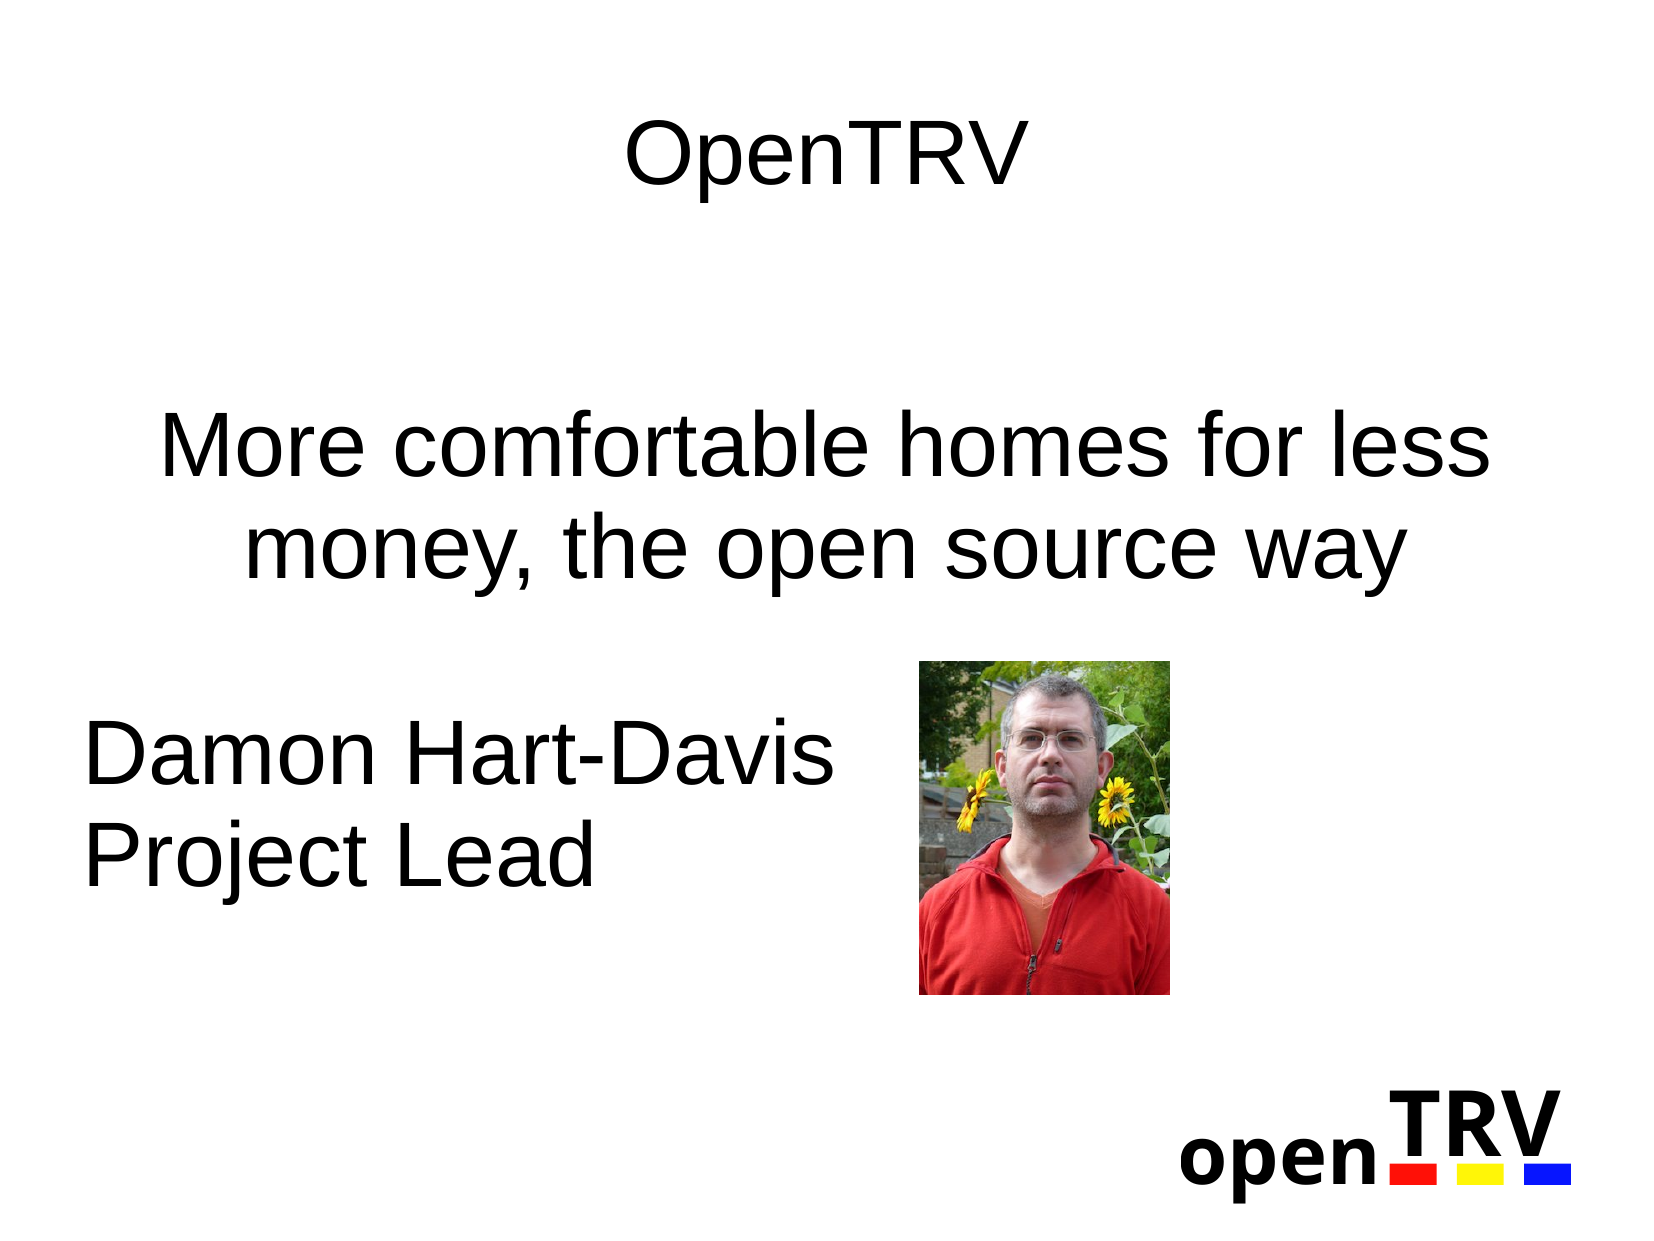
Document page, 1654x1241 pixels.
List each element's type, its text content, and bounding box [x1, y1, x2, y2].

subtitle More comfortable homes for less money, the open source way Damon Hart-Davis Project Lead [82, 290, 1571, 1010]
title OpenTRV [82, 49, 1571, 257]
picture [919, 661, 1170, 995]
